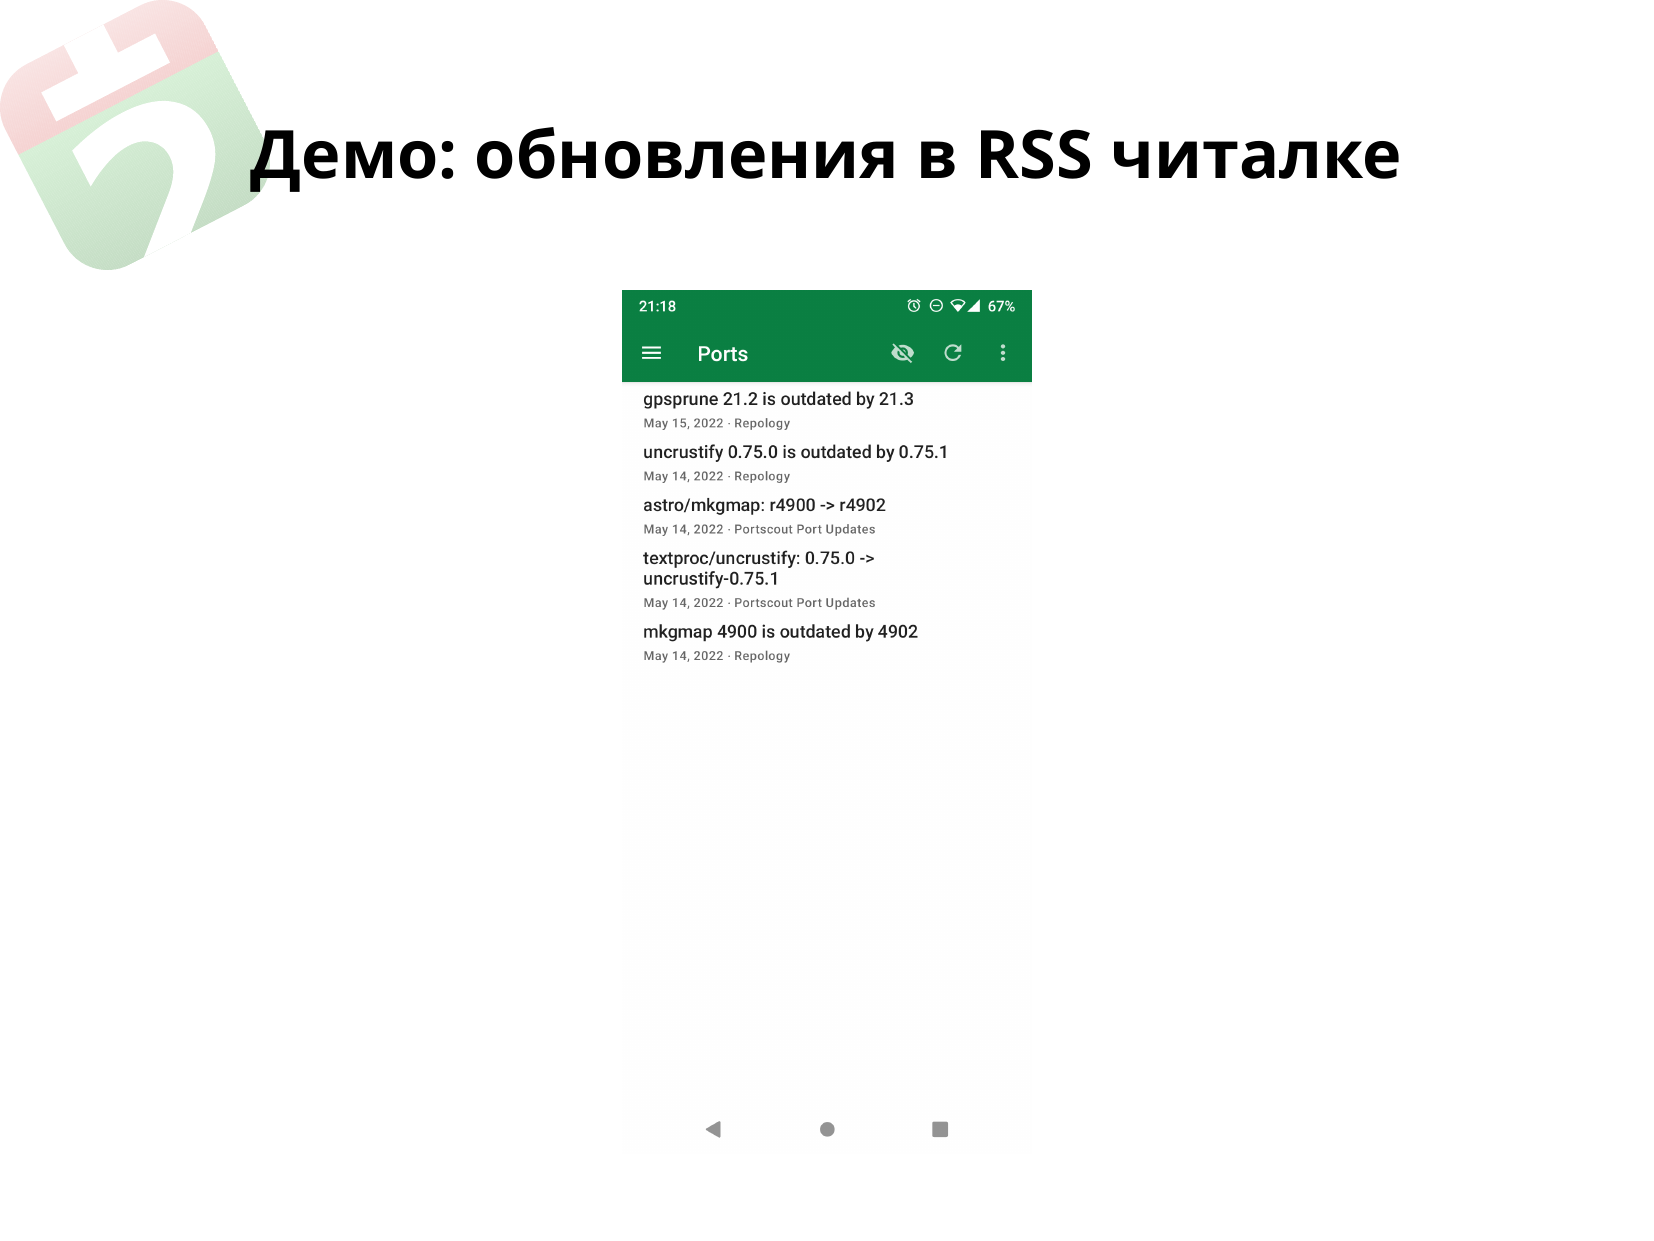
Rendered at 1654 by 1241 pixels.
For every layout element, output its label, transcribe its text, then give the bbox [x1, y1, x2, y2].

picture [622, 290, 1032, 1154]
title Демо: обновления в RSS читалке [82, 49, 1571, 257]
